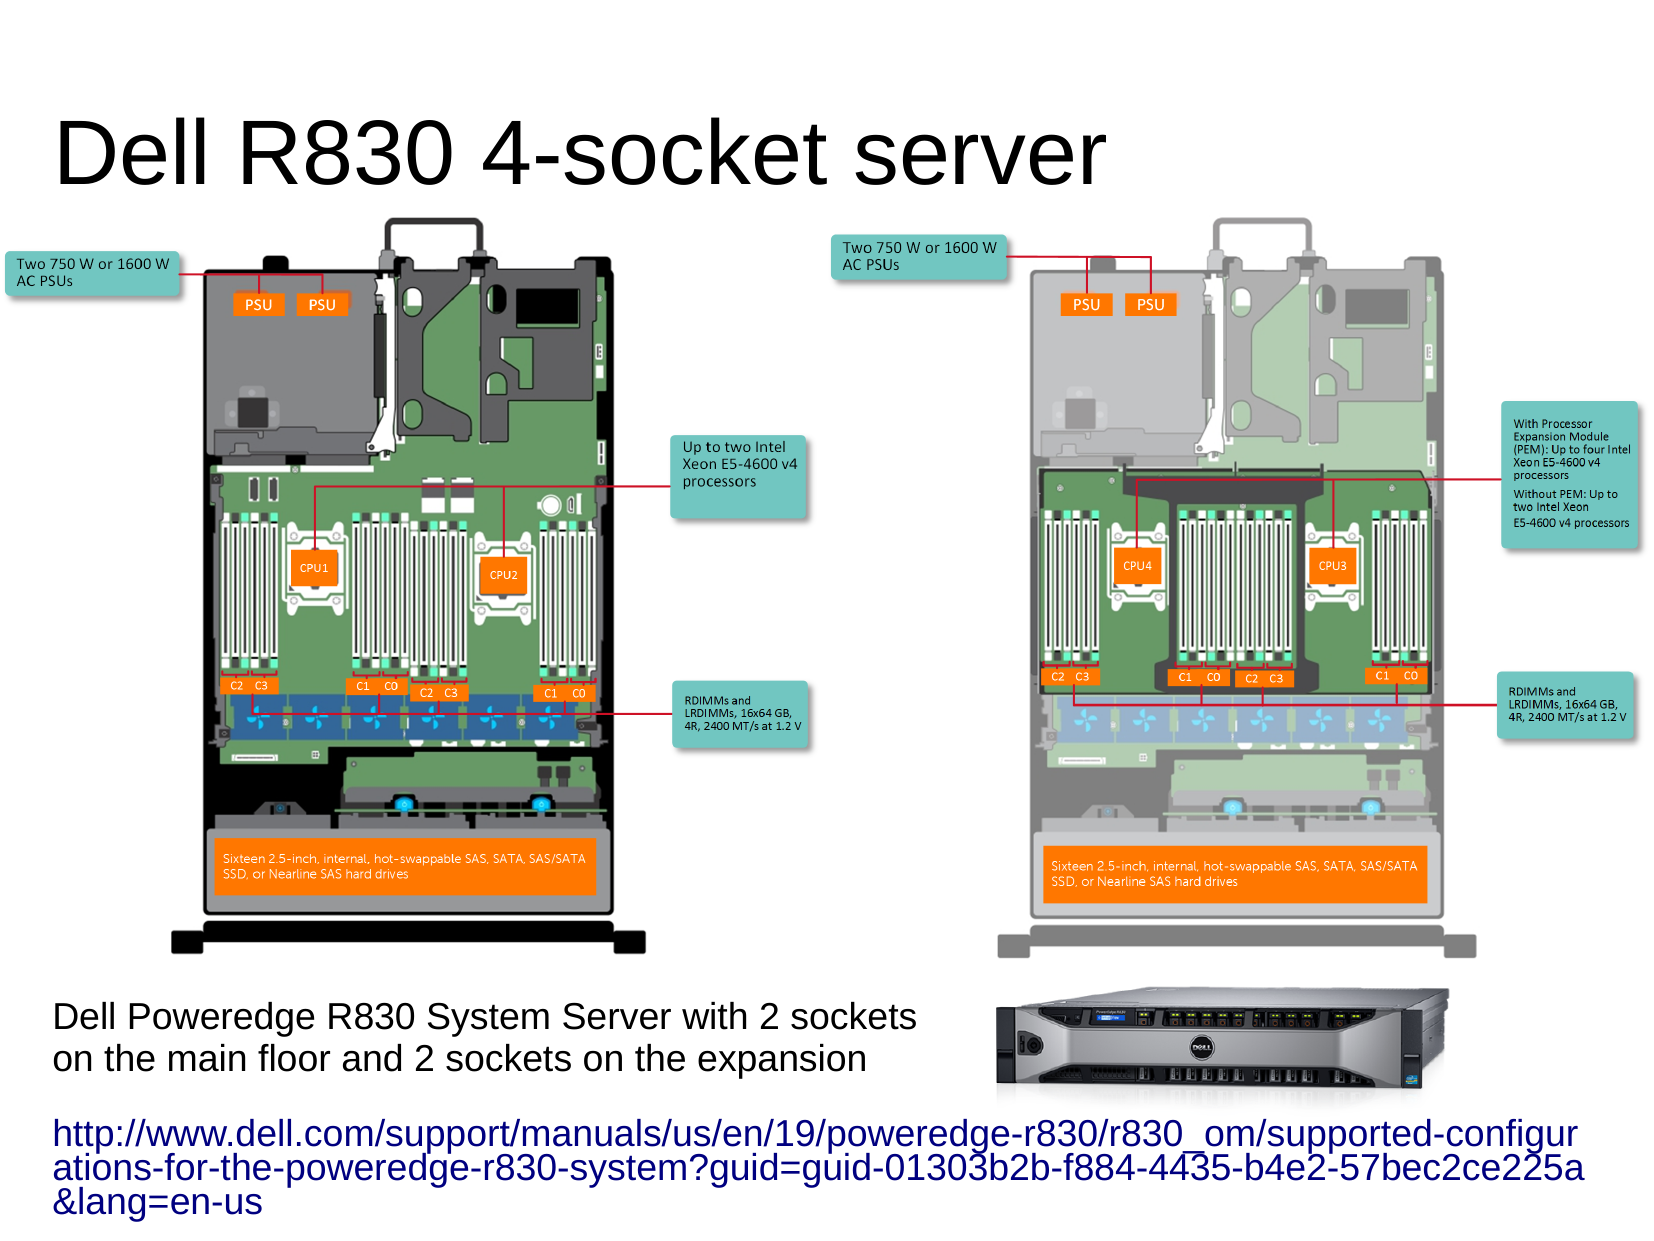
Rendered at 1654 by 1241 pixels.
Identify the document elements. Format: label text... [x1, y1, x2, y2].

picture [0, 193, 821, 982]
text_box http://www.dell.com/support/manuals/us/en/19/poweredge-r830/r830_om/supported-configurations-for-the-poweredge-r830-system?guid=guid-01303b2b-f884-4435-b4e2-57bec2ce225a&lang=en-us [37, 1104, 1613, 1205]
text_box Dell Poweredge R830 System Server with 2 sockets on the main floor and 2 sockets on the expansion [37, 988, 938, 1088]
picture [826, 188, 1651, 1104]
title Dell R830 4-socket server [37, 49, 1126, 257]
